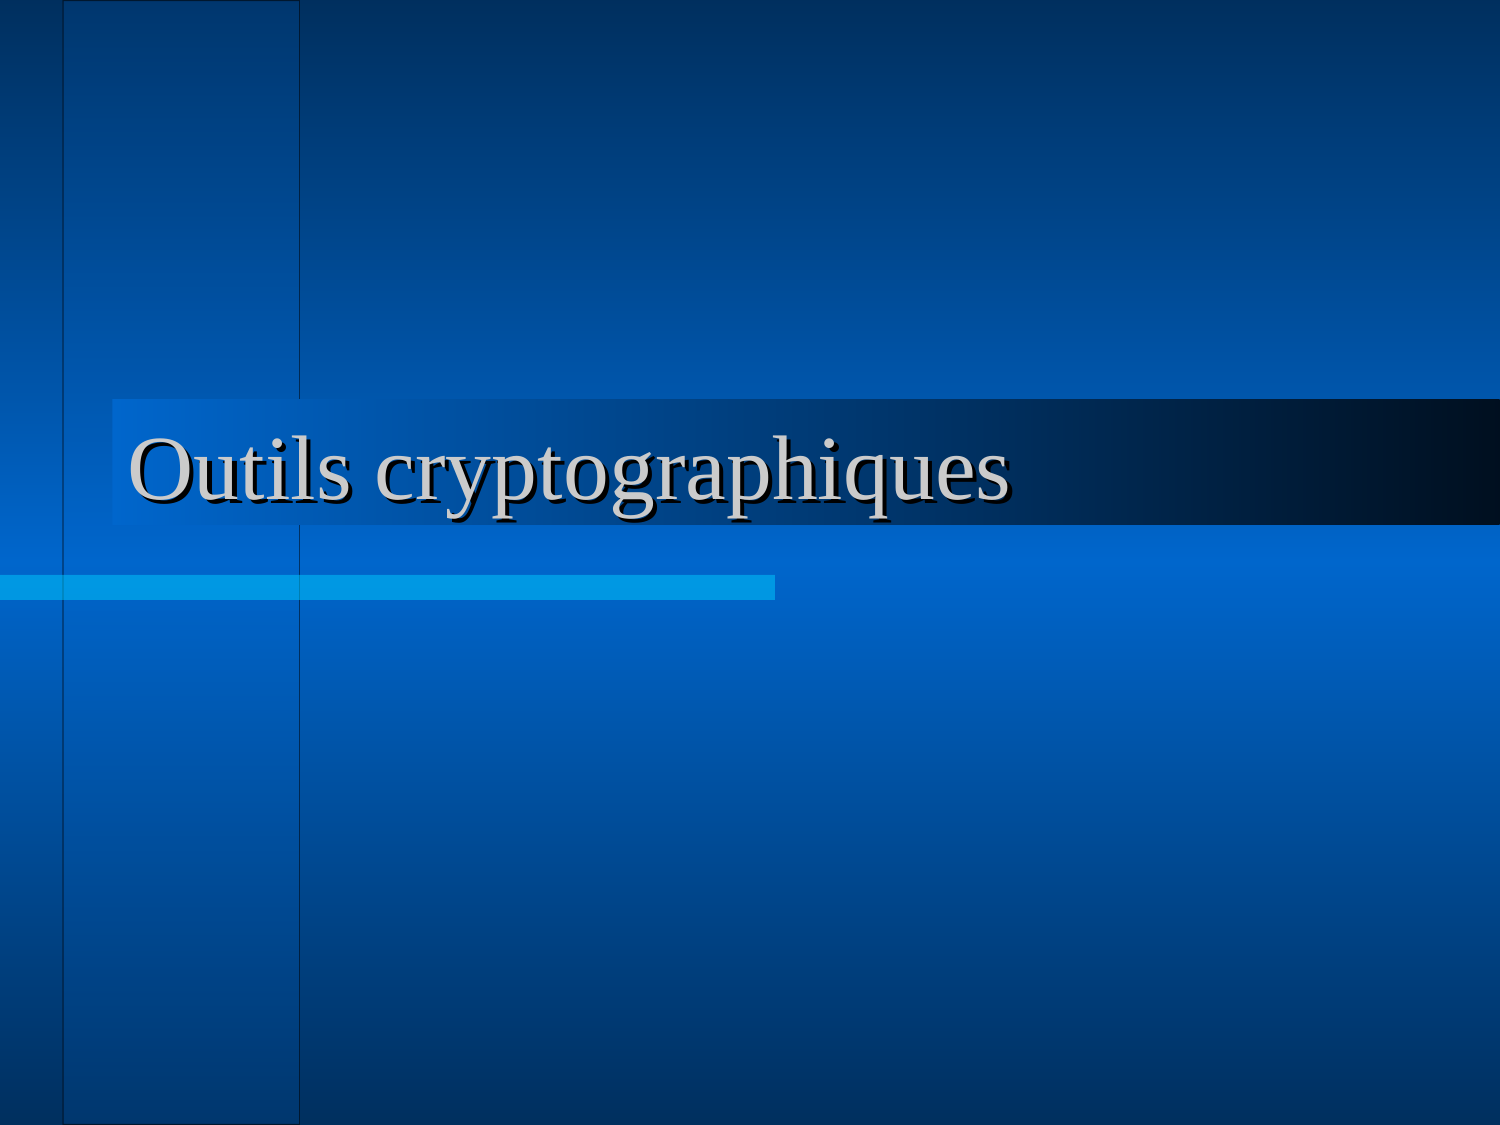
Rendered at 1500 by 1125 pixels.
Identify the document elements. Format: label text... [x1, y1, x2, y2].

title Outils cryptographiques [112, 374, 1388, 563]
